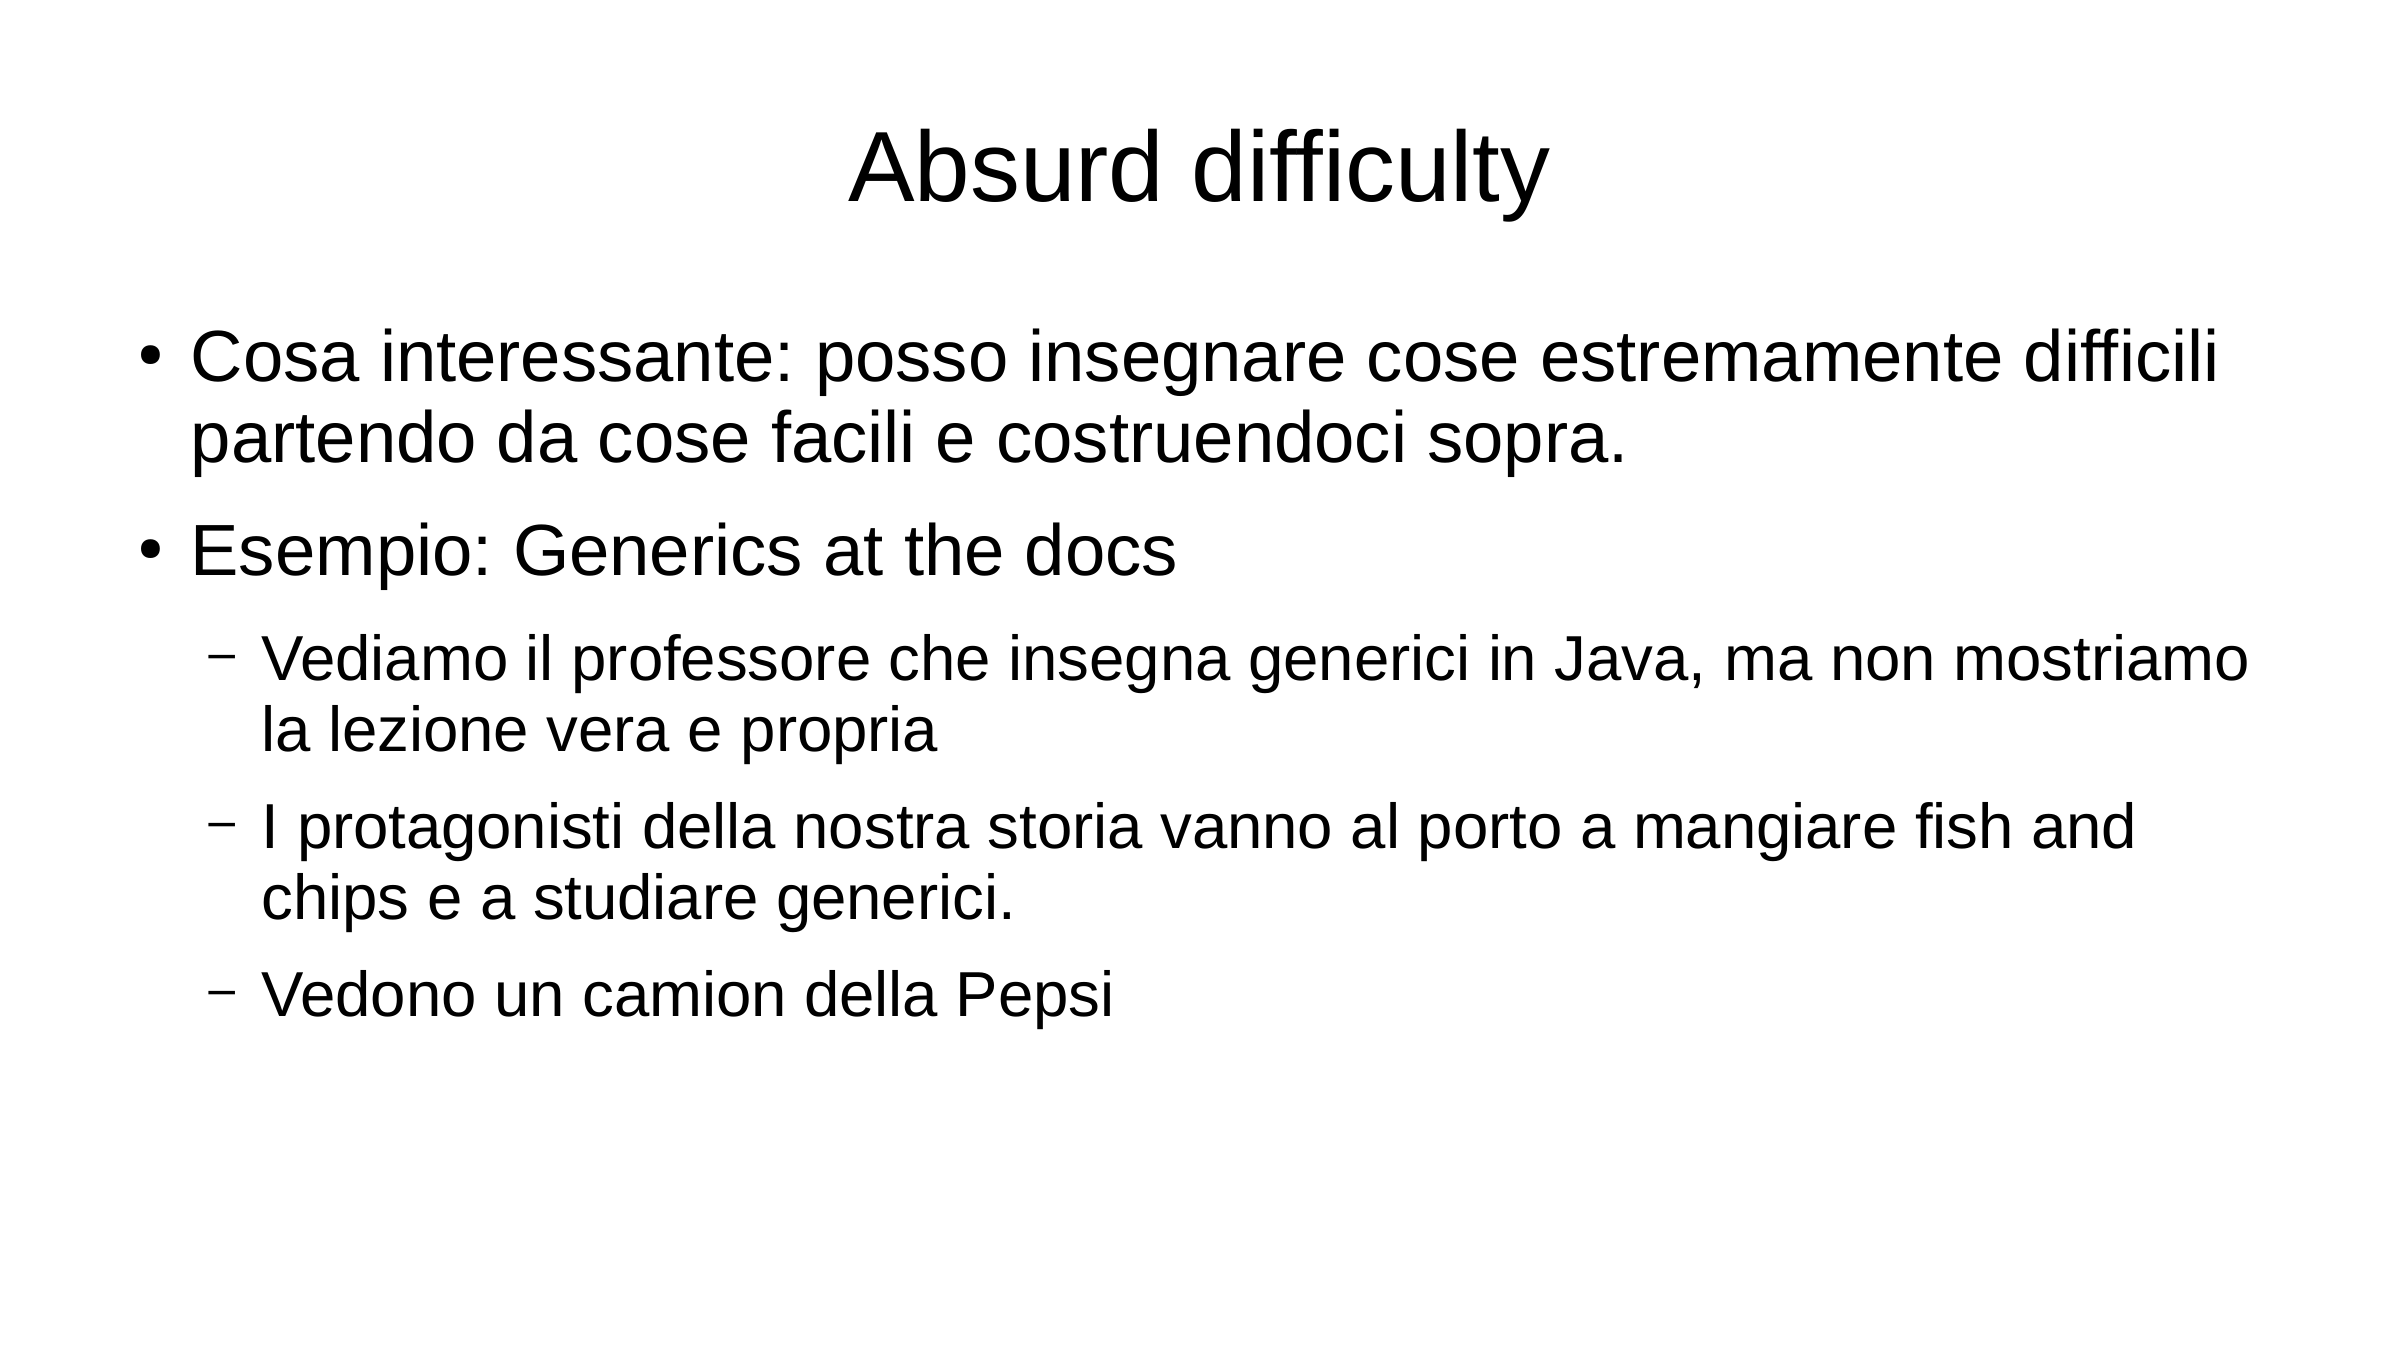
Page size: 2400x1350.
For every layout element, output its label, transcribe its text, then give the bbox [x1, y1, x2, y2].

list Cosa interessante: posso insegnare cose estremamente difficili partendo da cose facili e costruendoci sopra. Esempio: Generics at the docs Vediamo il professore che insegna generici in Java, ma non mostriamo la lezione vera e propria I protagonisti della nostra storia vanno al porto a mangiare fish and chips e a studiare generici. Vedono un camion della Pepsi [120, 315, 2280, 1099]
title Absurd difficulty [120, 53, 2280, 280]
